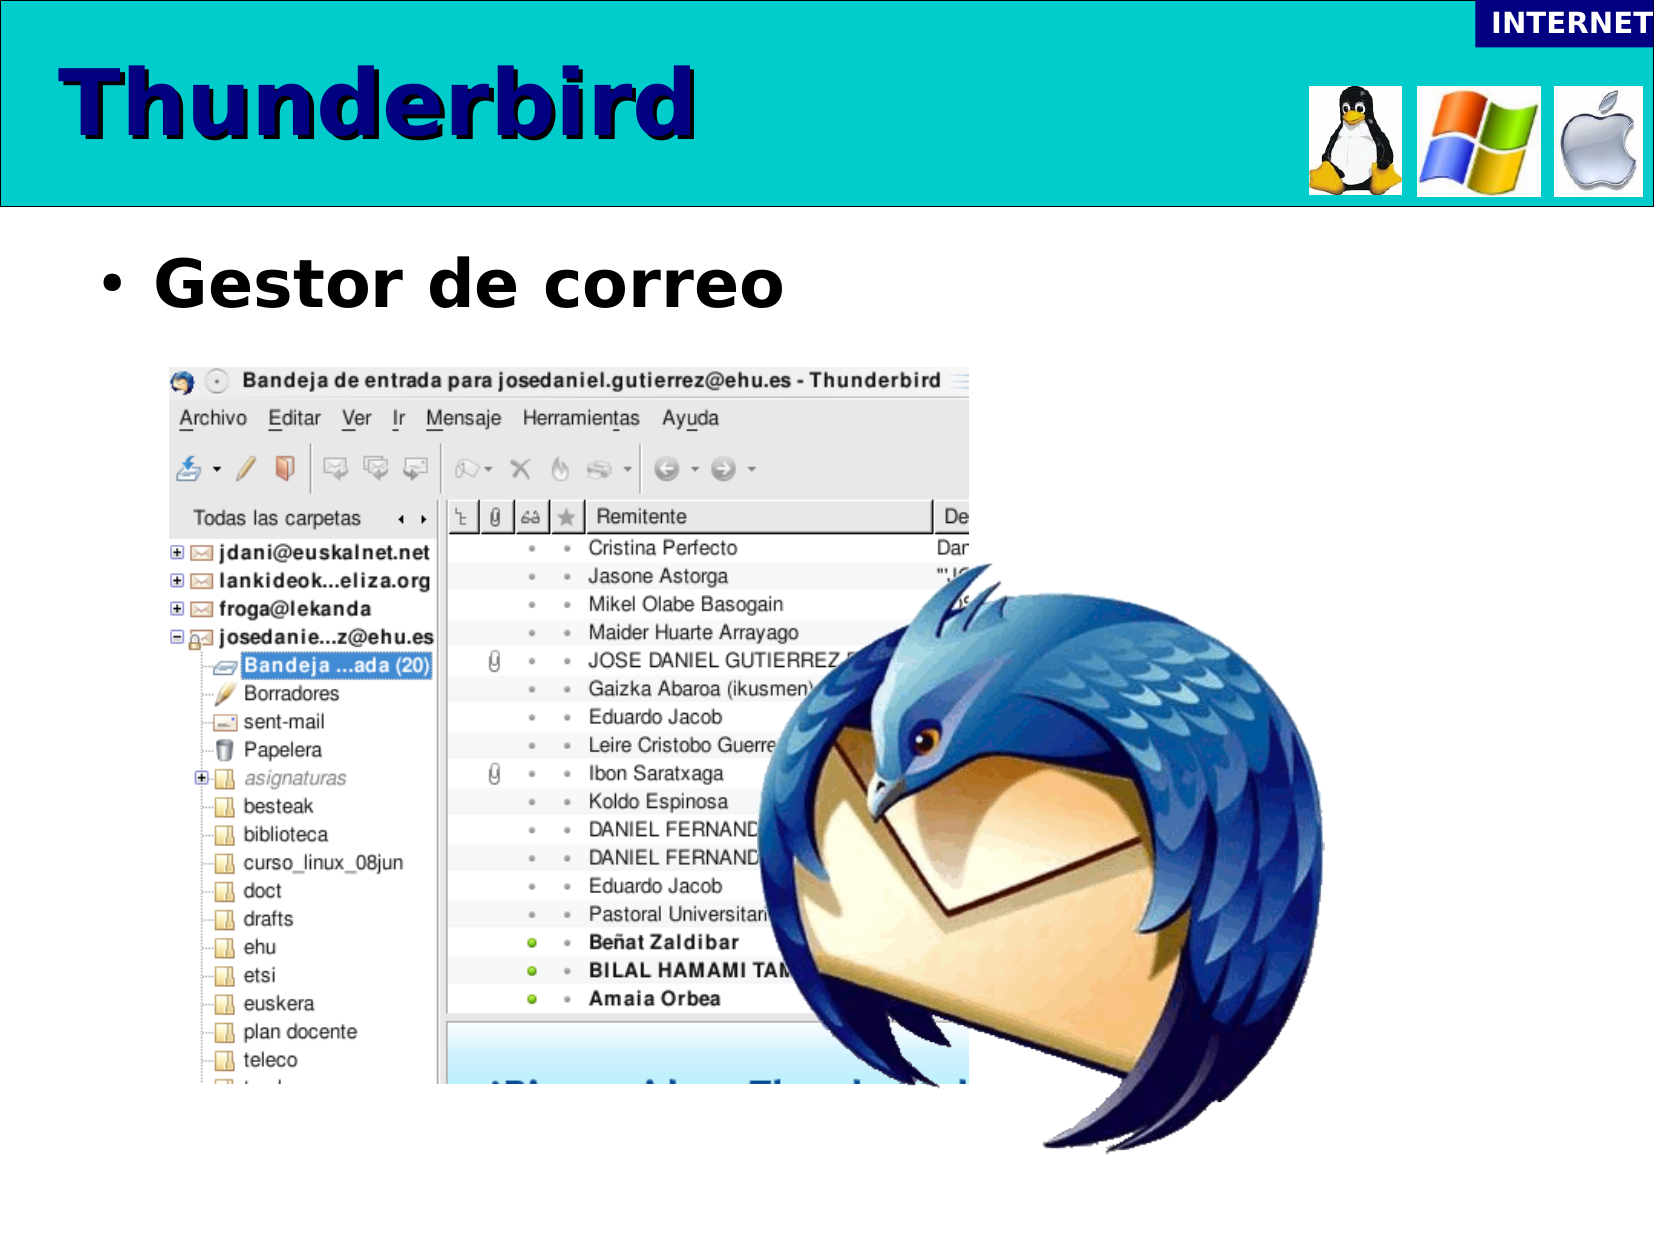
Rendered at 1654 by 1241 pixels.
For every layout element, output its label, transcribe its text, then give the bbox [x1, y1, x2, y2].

list Gestor de correo [82, 245, 1571, 1094]
picture [1417, 86, 1541, 197]
picture [169, 367, 1325, 1154]
title Thunderbird [59, 22, 1654, 185]
picture [1309, 86, 1402, 195]
text_box INTERNET [1475, 0, 1654, 48]
picture [1554, 86, 1643, 197]
